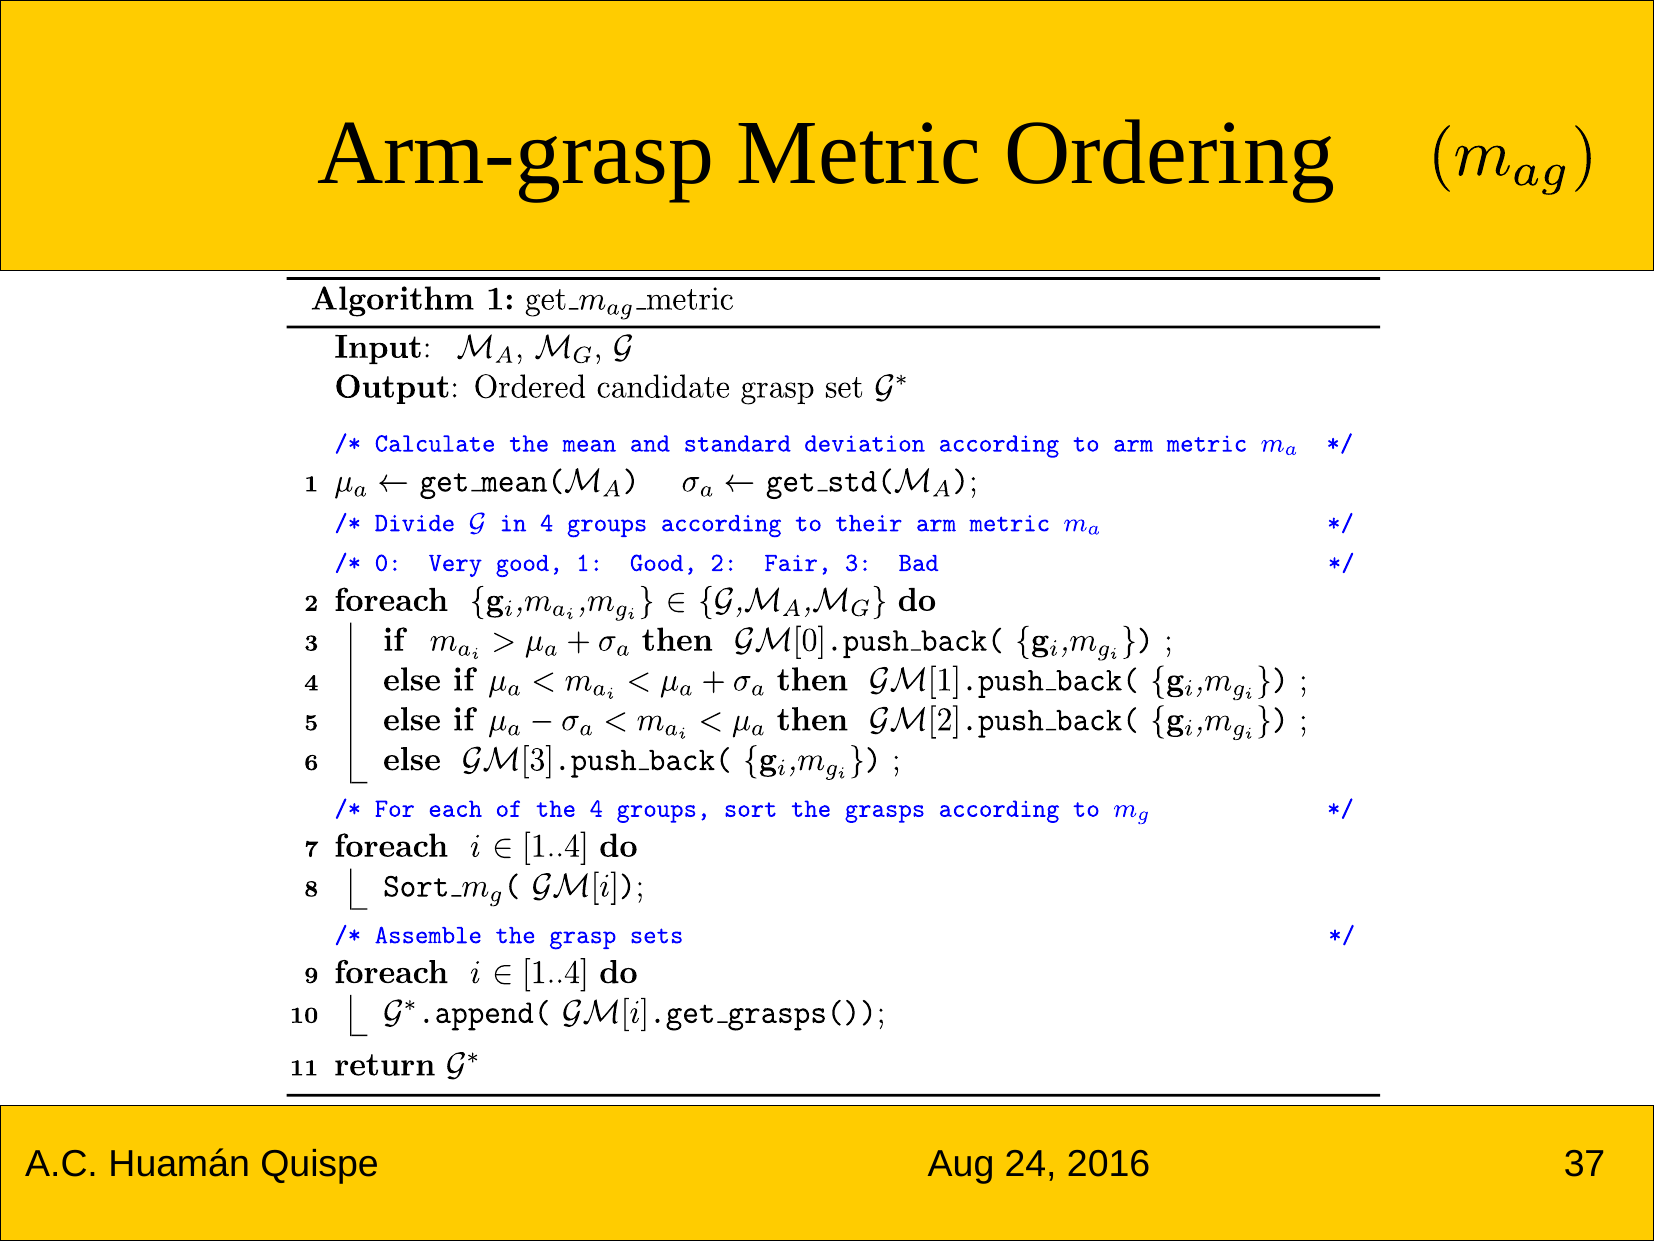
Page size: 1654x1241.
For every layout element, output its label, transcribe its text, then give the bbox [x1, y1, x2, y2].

text_box [1427, 125, 1598, 195]
text_box [286, 277, 1381, 1097]
title Arm-grasp Metric Ordering [82, 49, 1571, 257]
